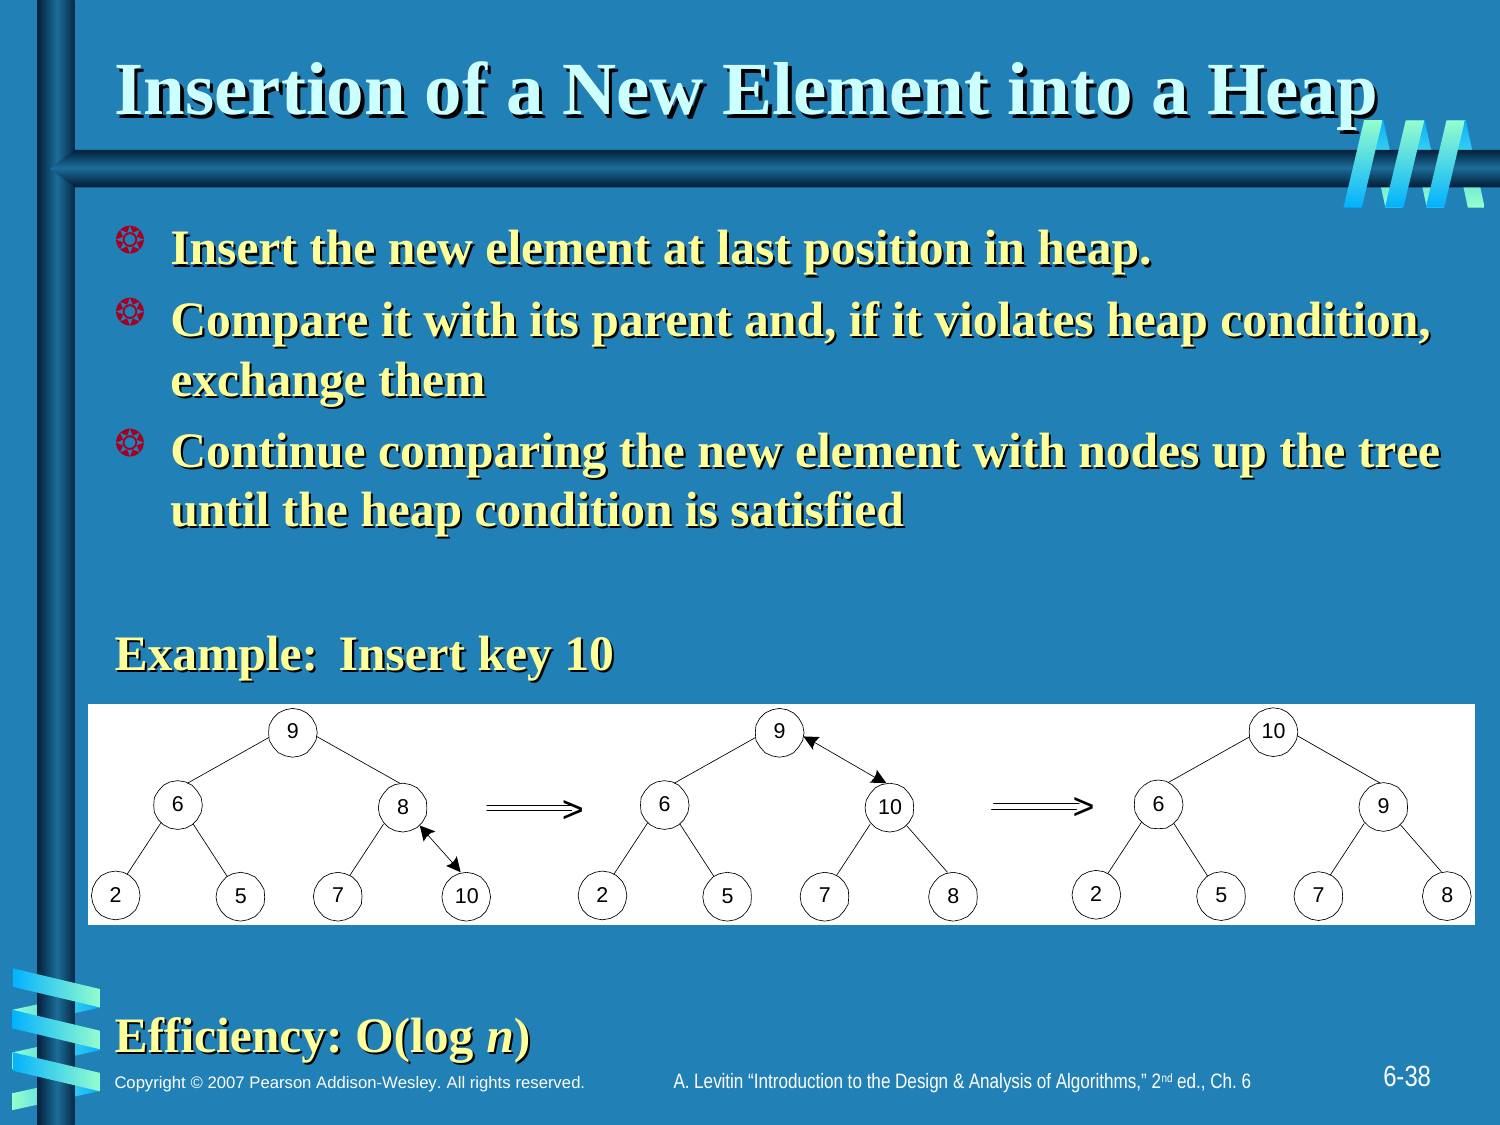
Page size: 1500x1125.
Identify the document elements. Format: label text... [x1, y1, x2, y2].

picture [87, 703, 1476, 925]
list Insert the new element at last position in heap. Compare it with its parent and, if it violates heap condition, exchange them Continue comparing the new element with nodes up the tree until the heap condition is satisfied Example: Insert key 10 Efficiency: O(log n) [99, 207, 1500, 1075]
title Insertion of a New Element into a Heap [99, 24, 1500, 138]
